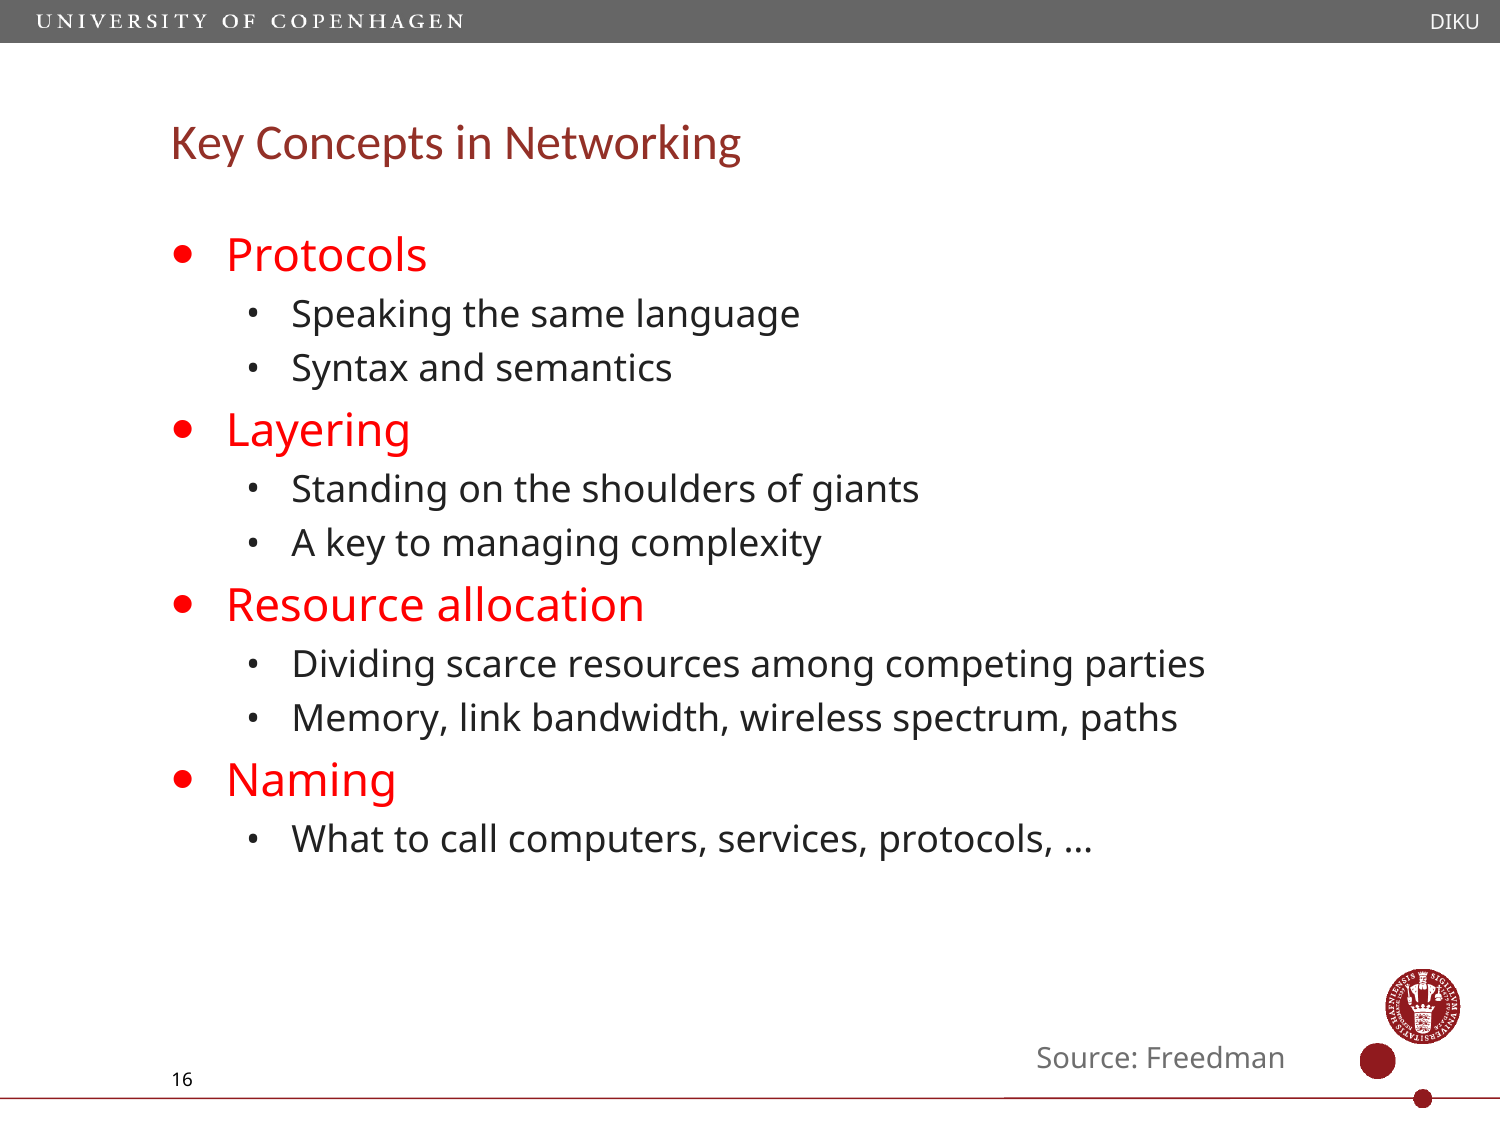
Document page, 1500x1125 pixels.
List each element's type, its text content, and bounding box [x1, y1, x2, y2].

picture [0, 910, 1500, 1122]
text_box <number> [171, 1067, 522, 1092]
text_box Source: Freedman [1021, 1031, 1341, 1083]
text_box DIKU [469, 0, 1495, 43]
text_box Protocols Speaking the same language Syntax and semantics Layering Standing on the shoulders of giants A key to managing complexity Resource allocation Dividing scarce resources among competing parties Memory, link bandwidth, wireless spectrum, paths Naming What to call computers, services, protocols, … [171, 225, 1329, 900]
text_box Key Concepts in Networking [171, 75, 1329, 171]
